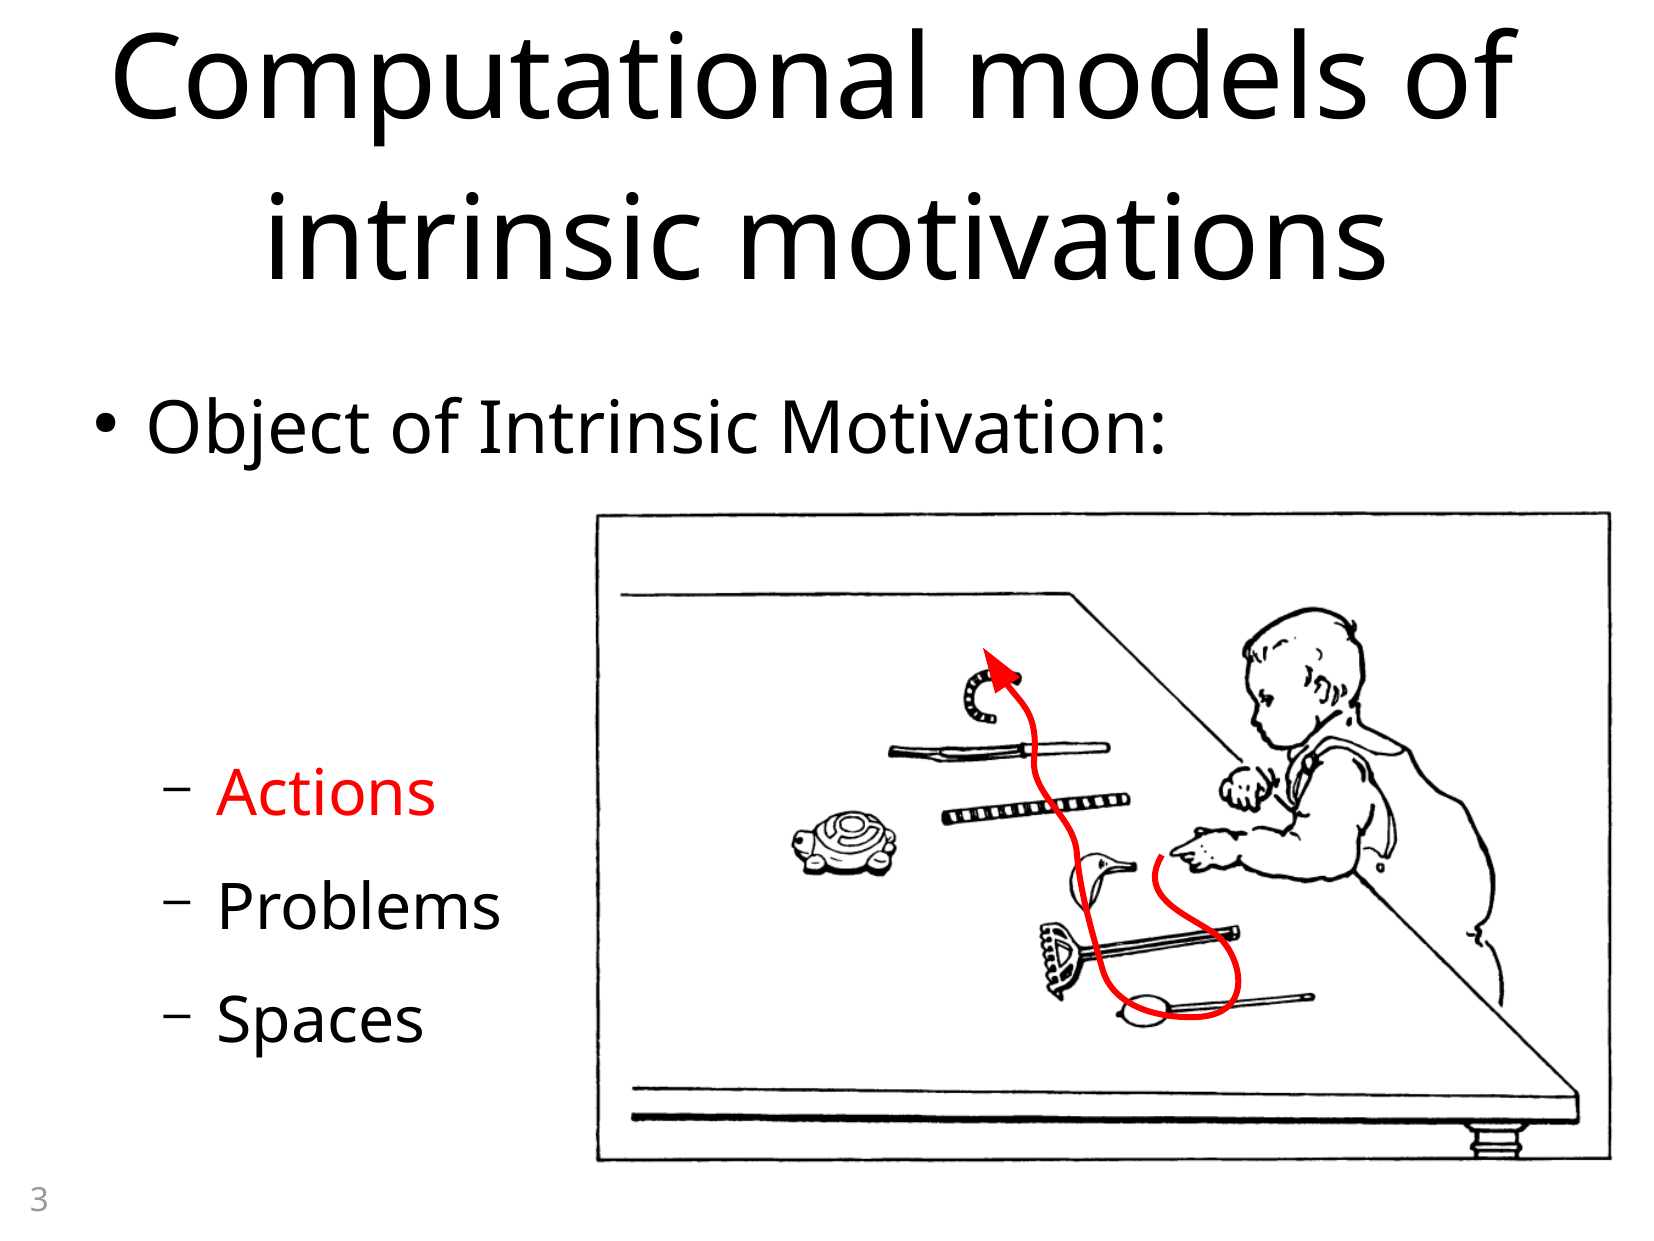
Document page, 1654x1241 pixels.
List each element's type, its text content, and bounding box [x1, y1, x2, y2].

picture [585, 1095, 1621, 1165]
title Computational models of intrinsic motivations [82, 34, 1571, 272]
title 3 [3, 1168, 76, 1231]
list Object of Intrinsic Motivation: Actions Problems Spaces [75, 375, 1654, 1095]
